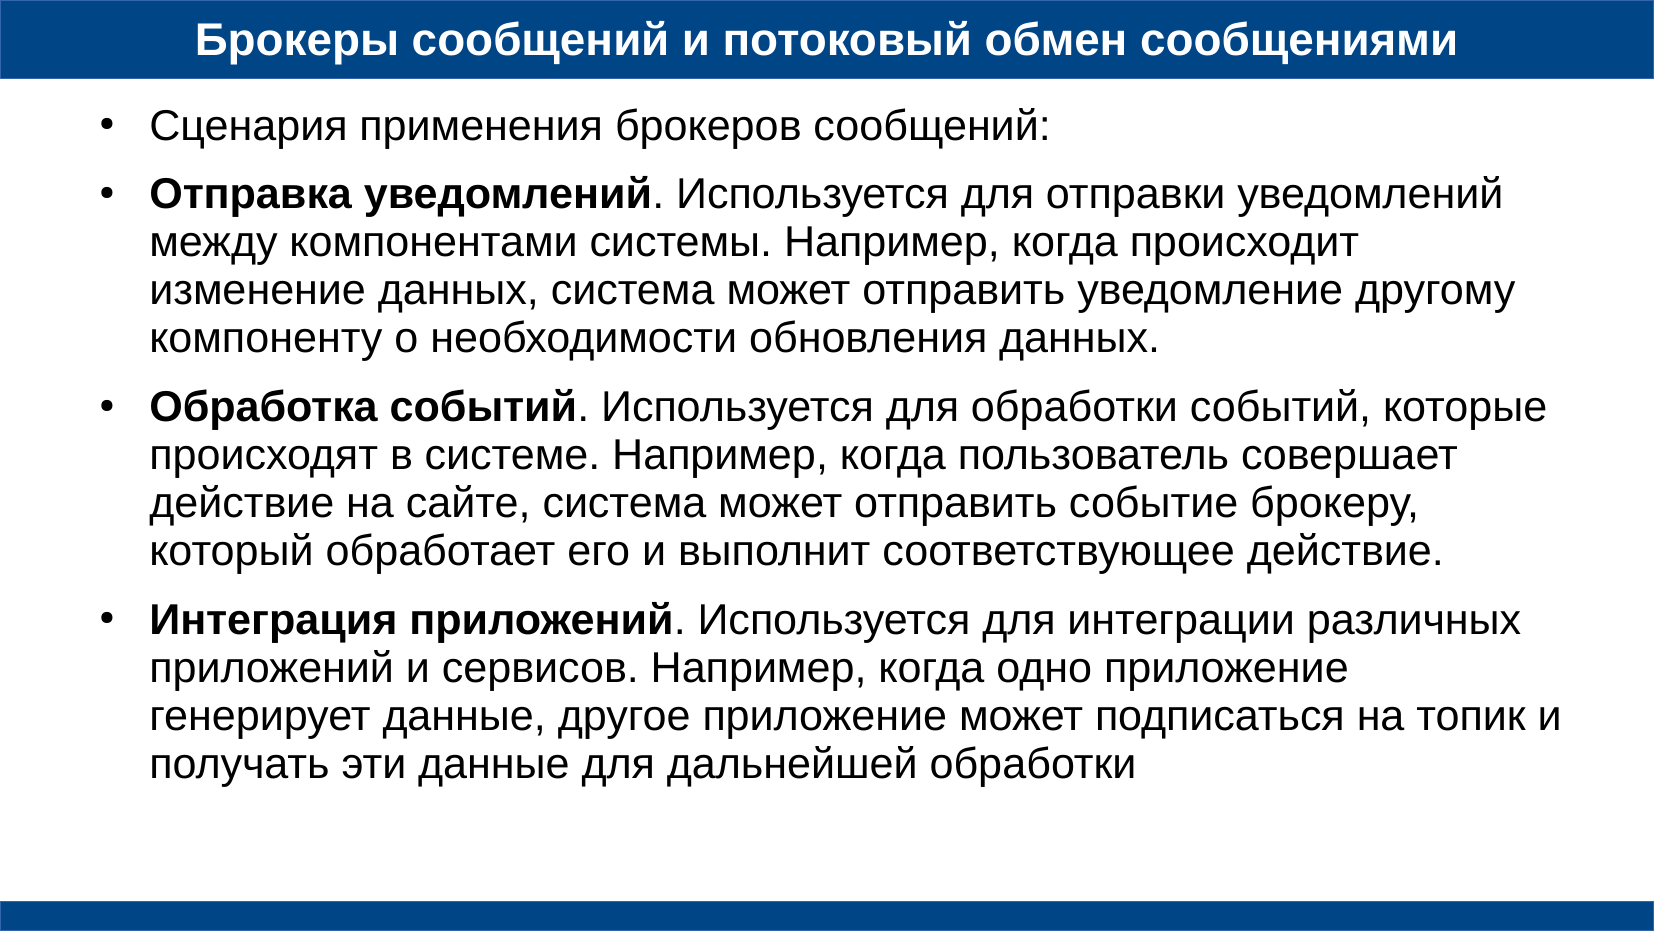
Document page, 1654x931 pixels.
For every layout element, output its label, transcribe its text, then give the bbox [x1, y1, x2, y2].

title Брокеры сообщений и потоковый обмен сообщениями [0, 0, 1654, 79]
list Сценария применения брокеров сообщений: Отправка уведомлений. Используется для отправки уведомлений между компонентами системы. Например, когда происходит изменение данных, система может отправить уведомление другому компоненту о необходимости обновления данных. Обработка событий. Используется для обработки событий, которые происходят в системе. Например, когда пользователь совершает действие на сайте, система может отправить событие брокеру, который обработает его и выполнит соответствующее действие. Интеграция приложений. Используется для интеграции различных приложений и сервисов. Например, когда одно приложение генерирует данные, другое приложение может подписаться на топик и получать эти данные для дальнейшей обработки [82, 101, 1571, 826]
